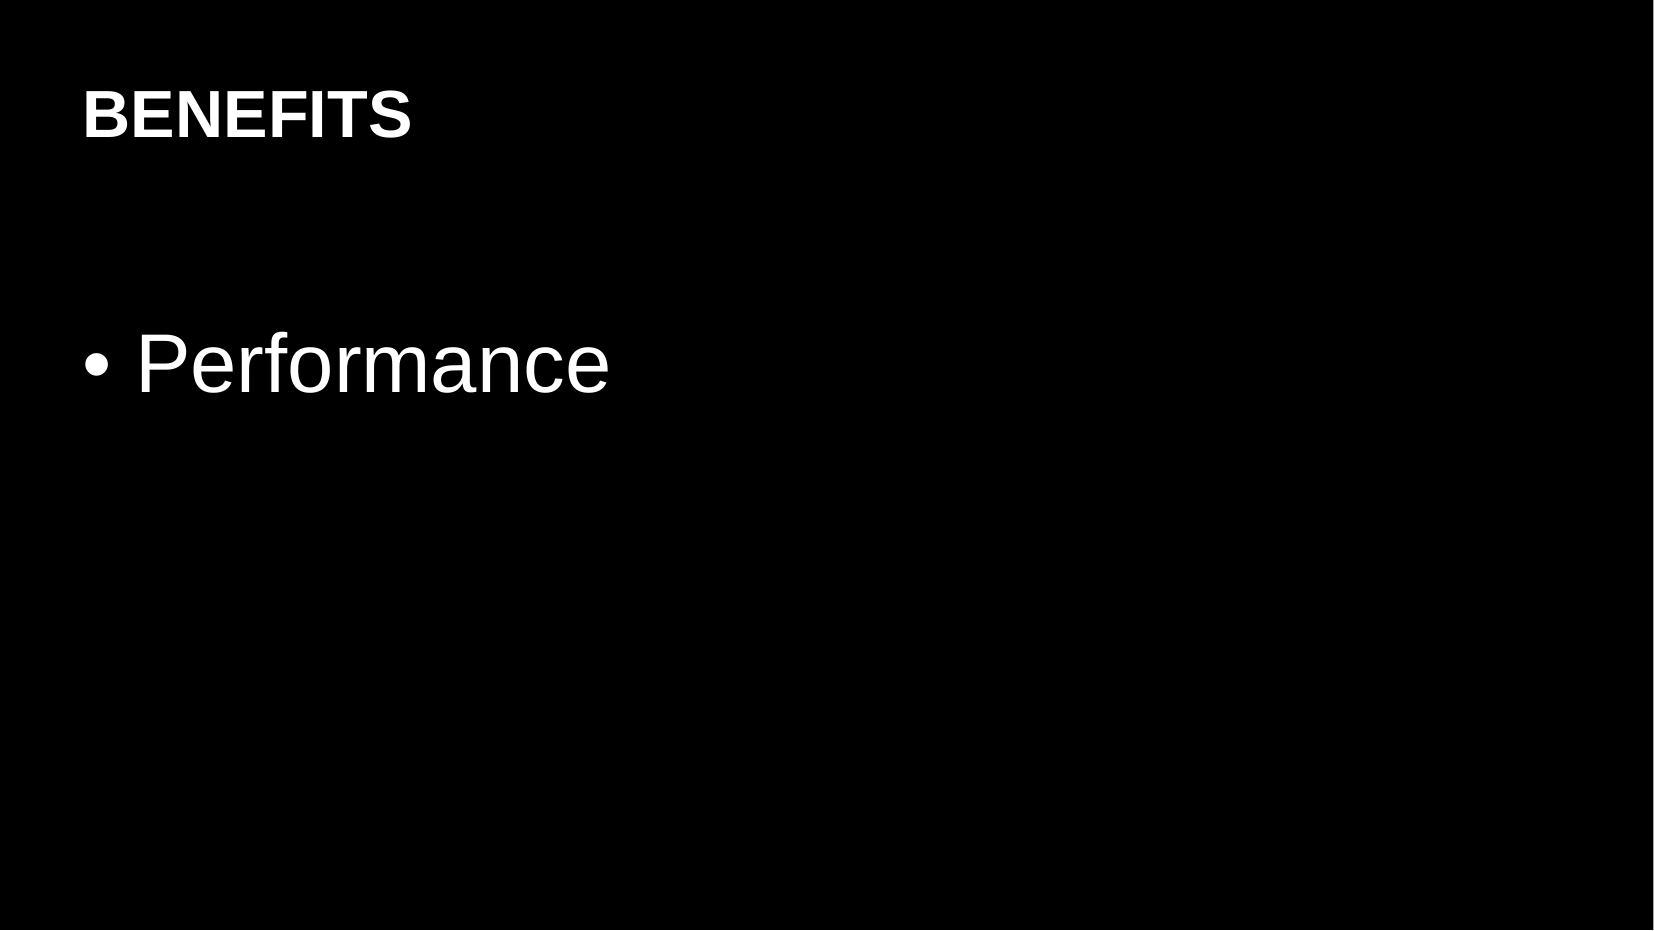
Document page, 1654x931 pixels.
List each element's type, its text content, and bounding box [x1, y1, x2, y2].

list • Performance [82, 316, 1571, 857]
title BENEFITS [82, 37, 1571, 193]
